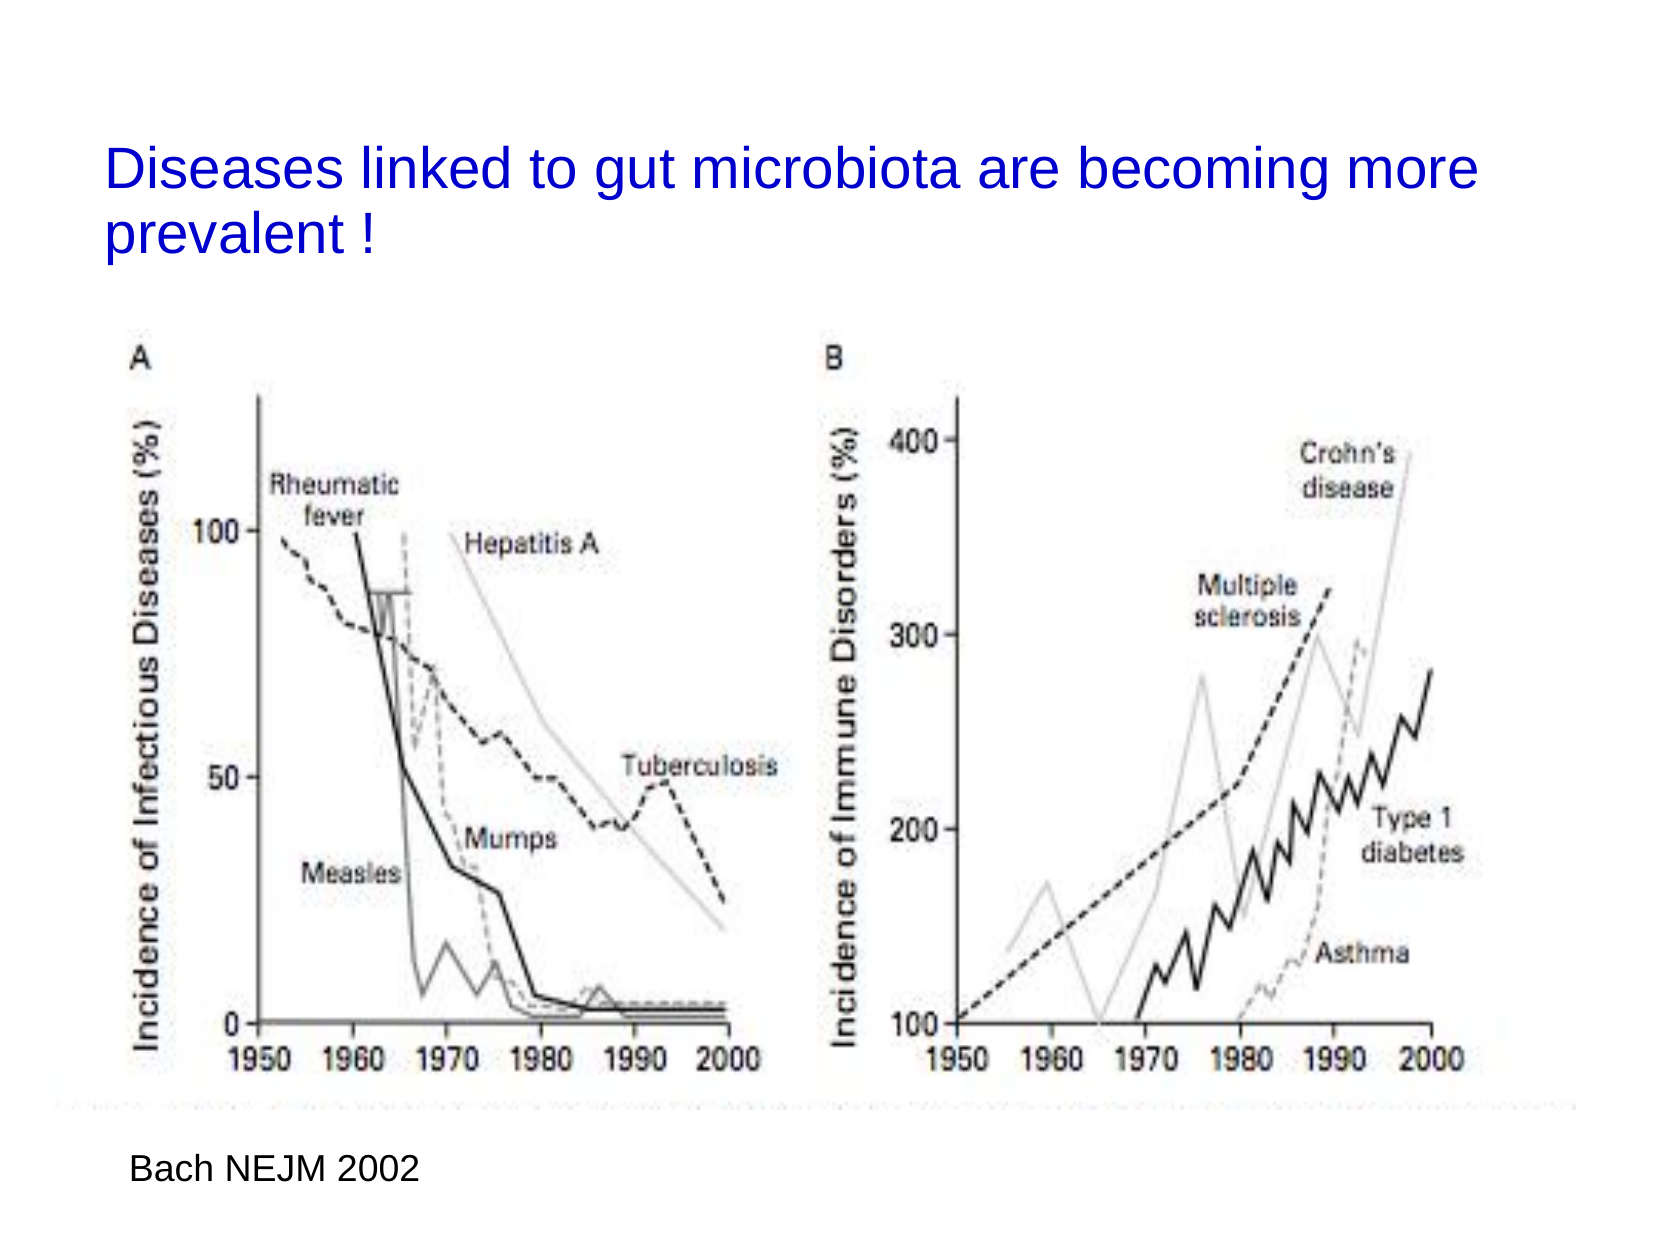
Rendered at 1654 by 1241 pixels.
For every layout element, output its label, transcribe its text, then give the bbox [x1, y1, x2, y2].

text_box Bach NEJM 2002 [114, 1140, 436, 1197]
title Diseases linked to gut microbiota are becoming more prevalent ! [104, 127, 1593, 274]
picture [51, 329, 1576, 1111]
